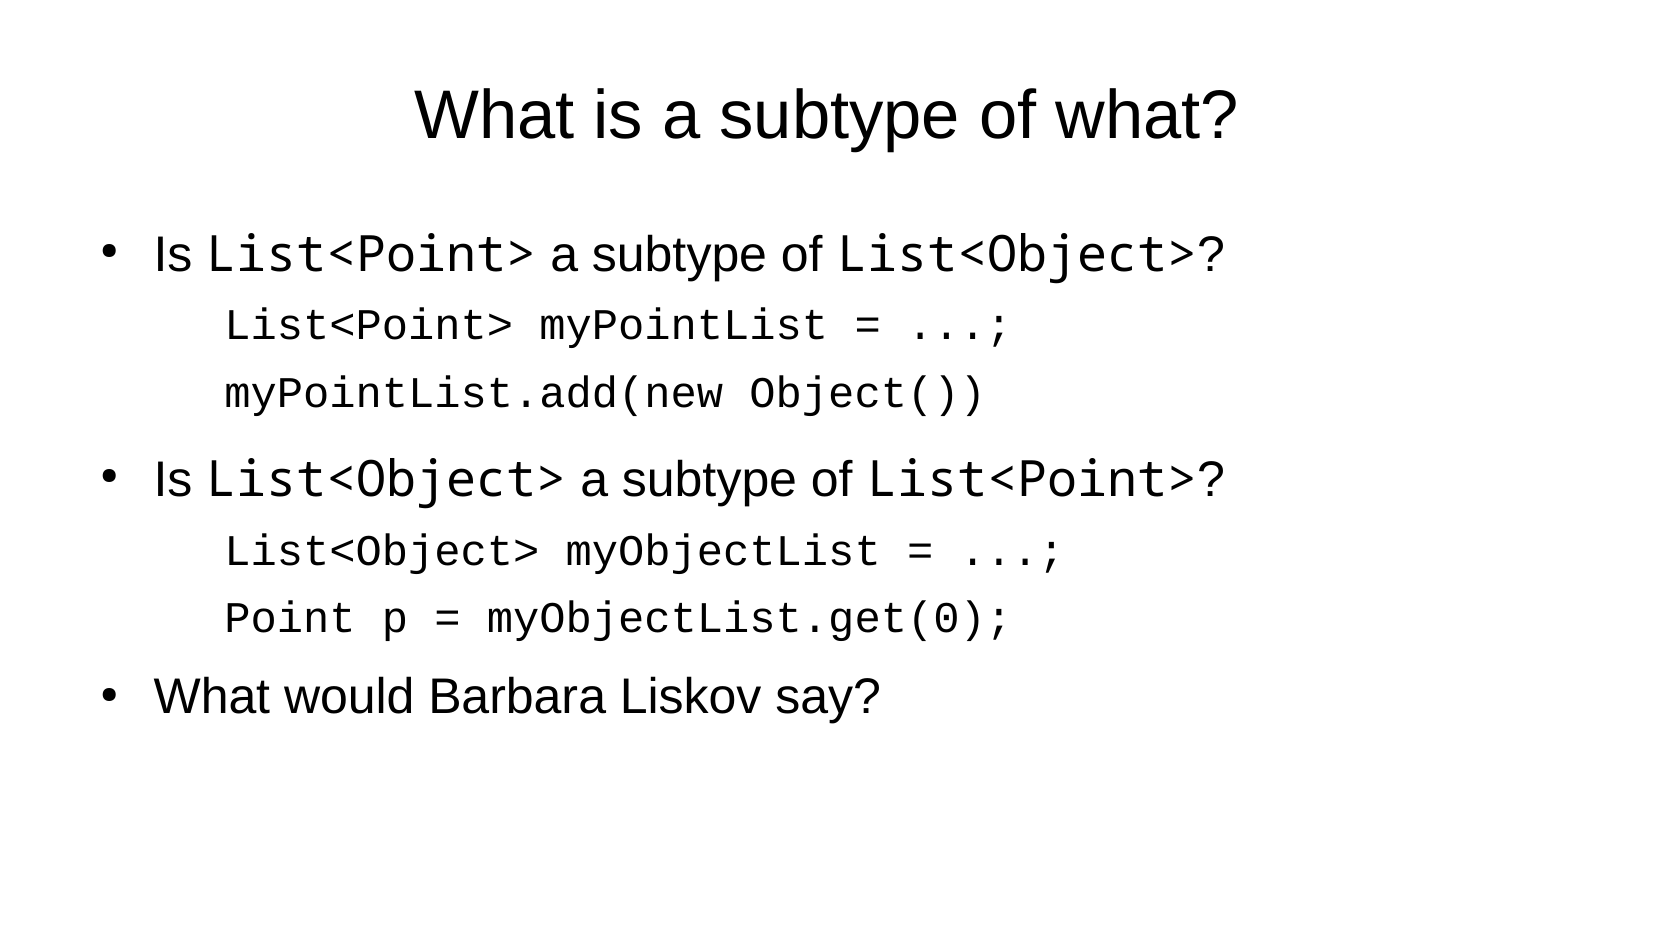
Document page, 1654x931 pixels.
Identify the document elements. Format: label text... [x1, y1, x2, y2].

title What is a subtype of what? [82, 37, 1571, 193]
list Is List<Point> a subtype of List<Object>? List<Point> myPointList = ...; myPointList.add(new Object()) Is List<Object> a subtype of List<Point>? List<Object> myObjectList = ...; Point p = myObjectList.get(0); What would Barbara Liskov say? [82, 217, 1571, 871]
